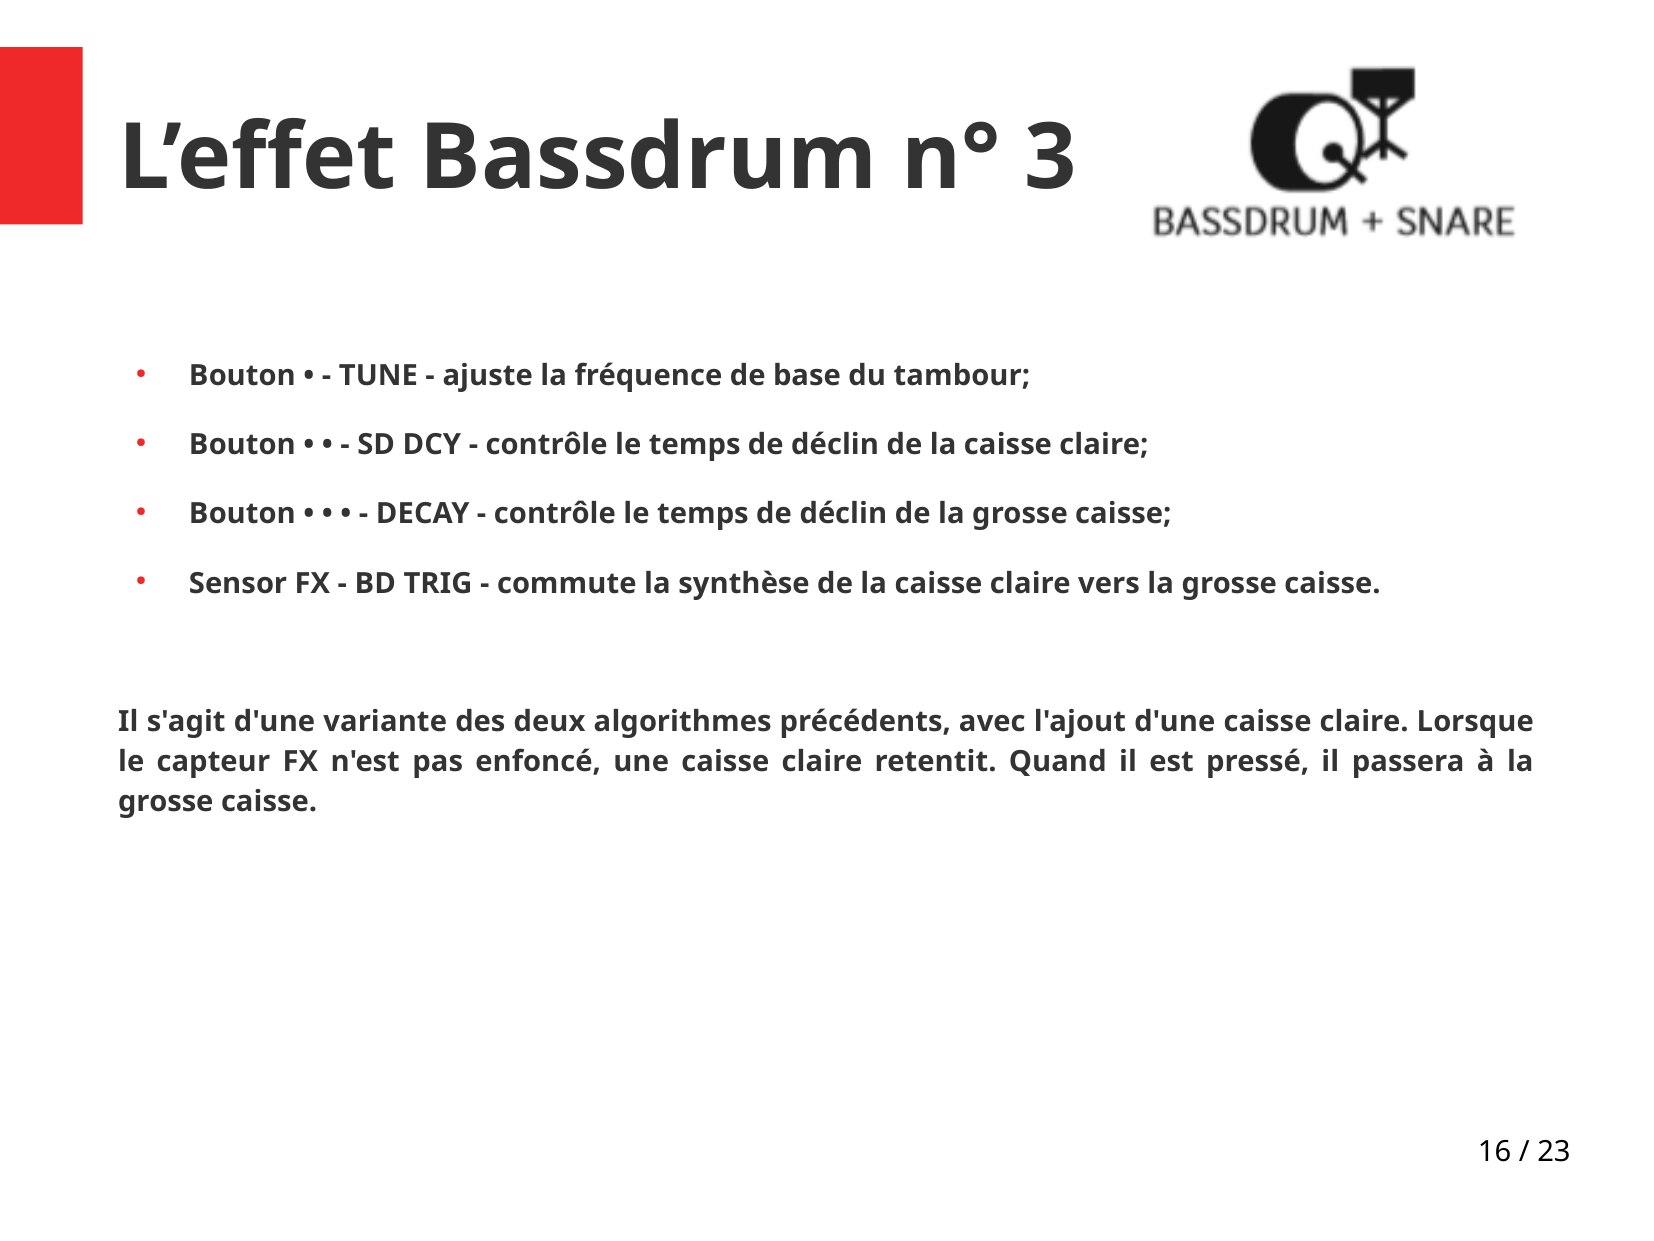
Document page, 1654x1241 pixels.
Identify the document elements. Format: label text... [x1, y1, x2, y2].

picture [1145, 62, 1562, 249]
list Bouton • - TUNE - ajuste la fréquence de base du tambour; Bouton • • - SD DCY - contrôle le temps de déclin de la caisse claire; Bouton • • • - DECAY - contrôle le temps de déclin de la grosse caisse; Sensor FX - BD TRIG - commute la synthèse de la caisse claire vers la grosse caisse. Il s'agit d'une variante des deux algorithmes précédents, avec l'ajout d'une caisse claire. Lorsque le capteur FX n'est pas enfoncé, une caisse claire retentit. Quand il est pressé, il passera à la grosse caisse. [118, 354, 1536, 1074]
title L’effet Bassdrum n° 3 [118, 49, 1571, 257]
